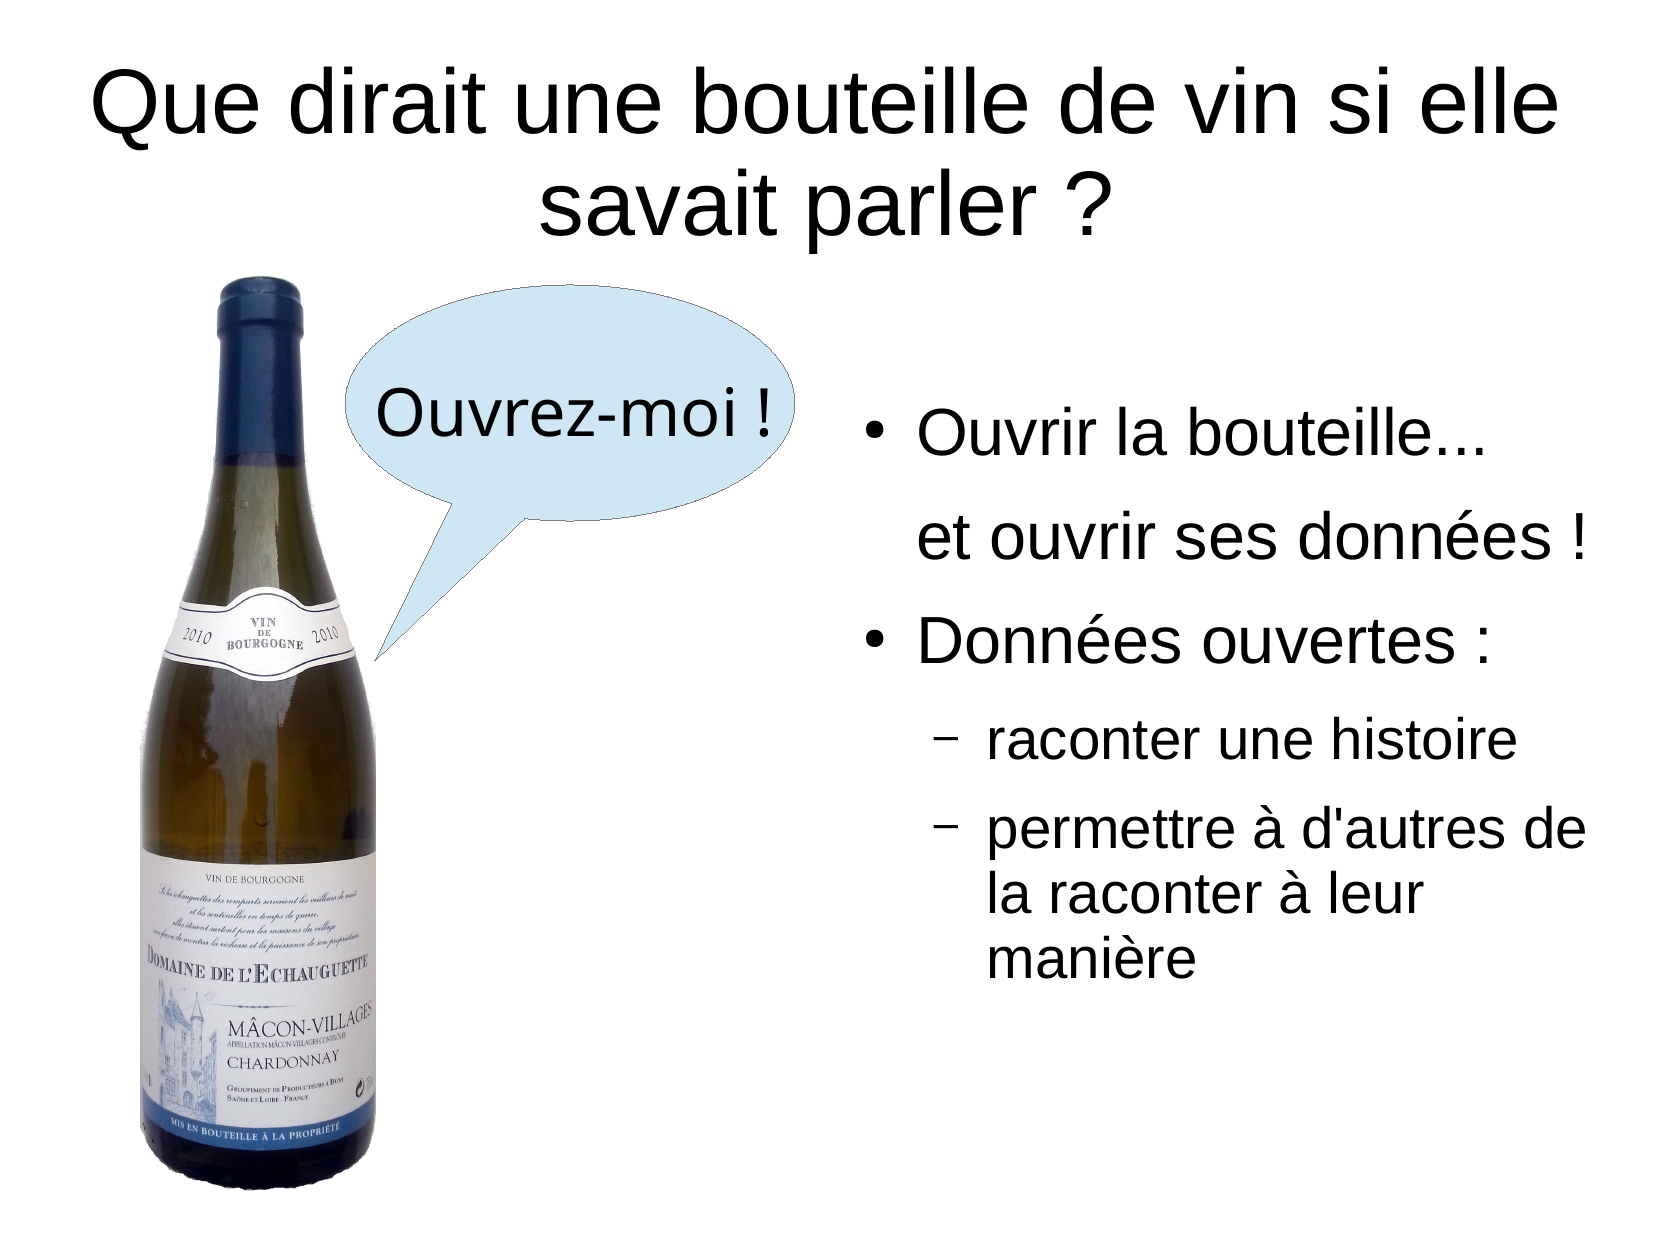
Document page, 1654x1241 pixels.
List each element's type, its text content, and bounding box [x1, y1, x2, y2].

picture [140, 269, 376, 1195]
title Que dirait une bouteille de vin si elle savait parler ? [82, 49, 1571, 257]
text_box [376, 451, 776, 660]
list Ouvrir la bouteille... et ouvrir ses données ! Données ouvertes : raconter une histoire permettre à d'autres de la raconter à leur manière [845, 290, 1606, 1171]
text_box Ouvrez-moi ! [376, 357, 799, 451]
text_box [376, 284, 778, 357]
